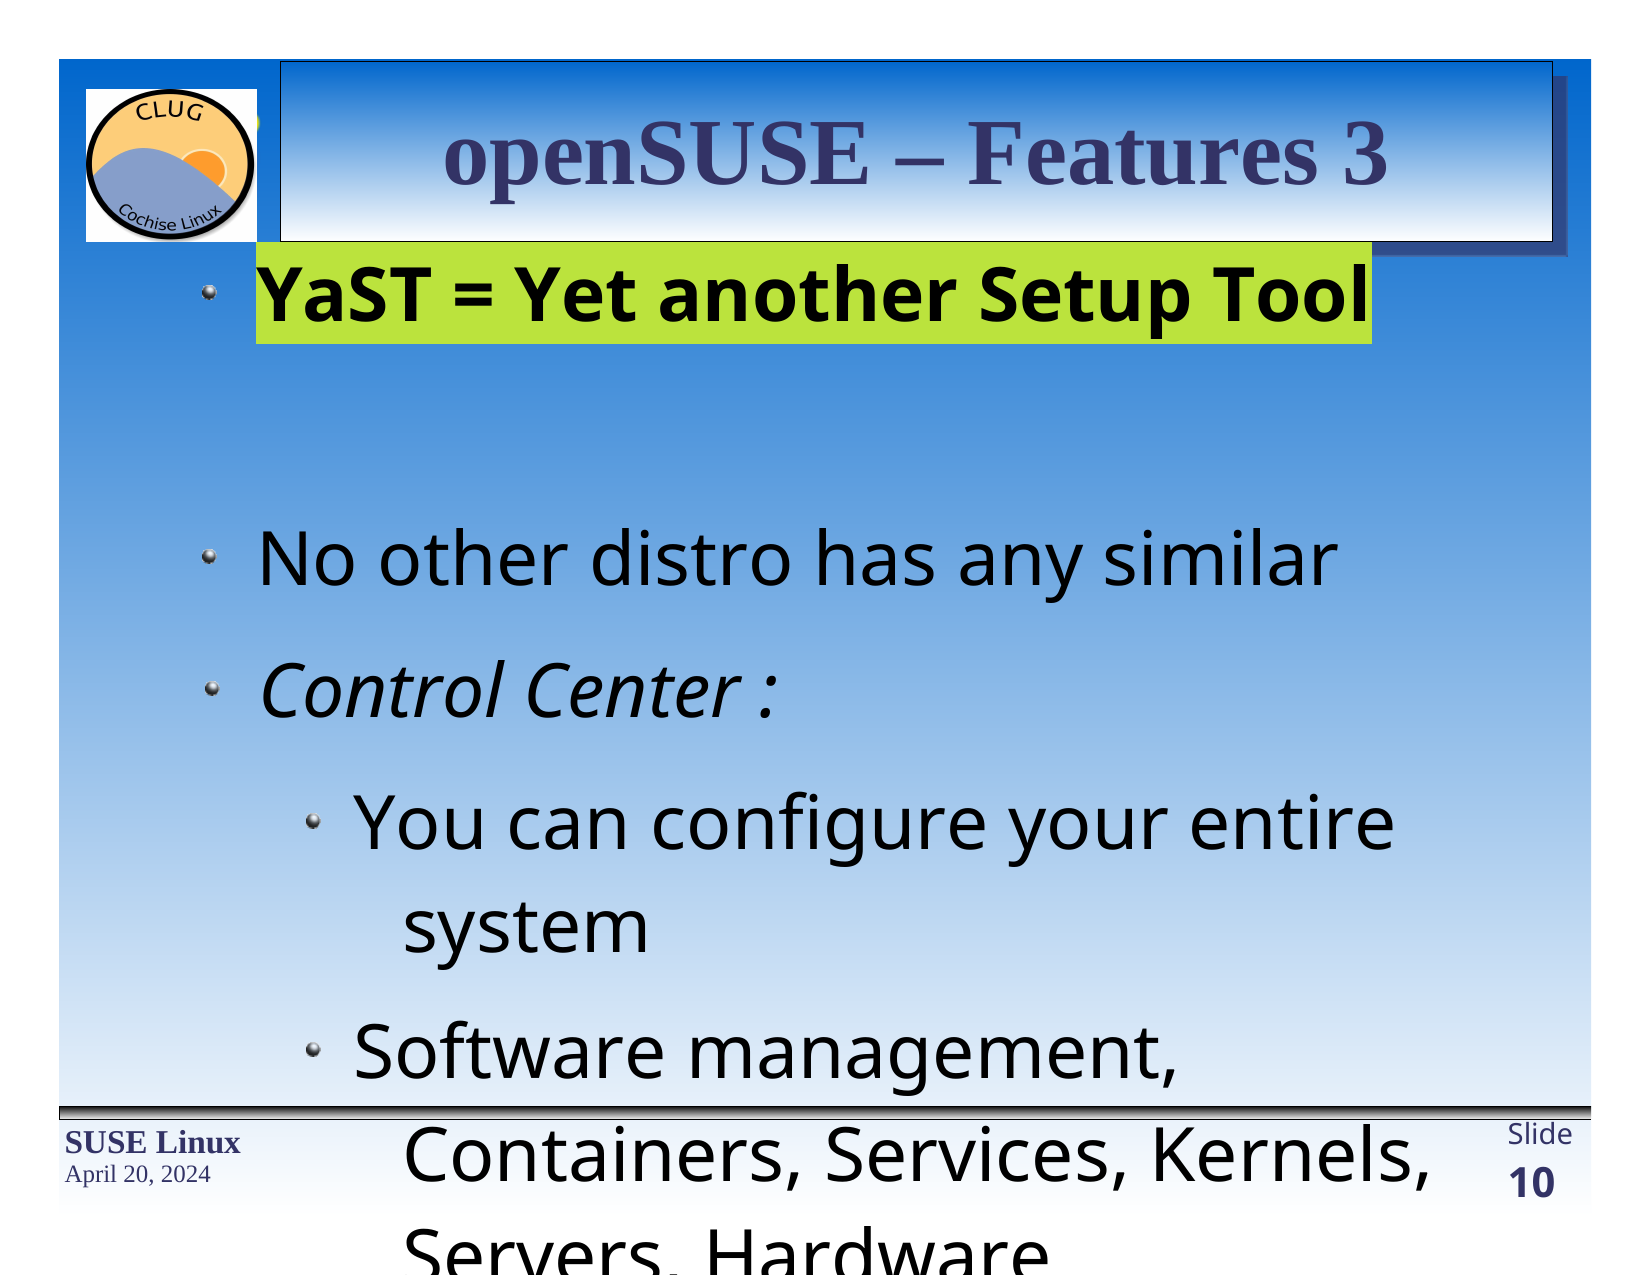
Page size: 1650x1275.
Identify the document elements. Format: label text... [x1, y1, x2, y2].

list YaST = Yet another Setup Tool No other distro has any similar Control Center : You can configure your entire system Software management, Containers, Services, Kernels, Servers, Hardware [114, 241, 1580, 1090]
picture [86, 89, 280, 242]
title openSUSE – Features 3 [280, 62, 1553, 241]
